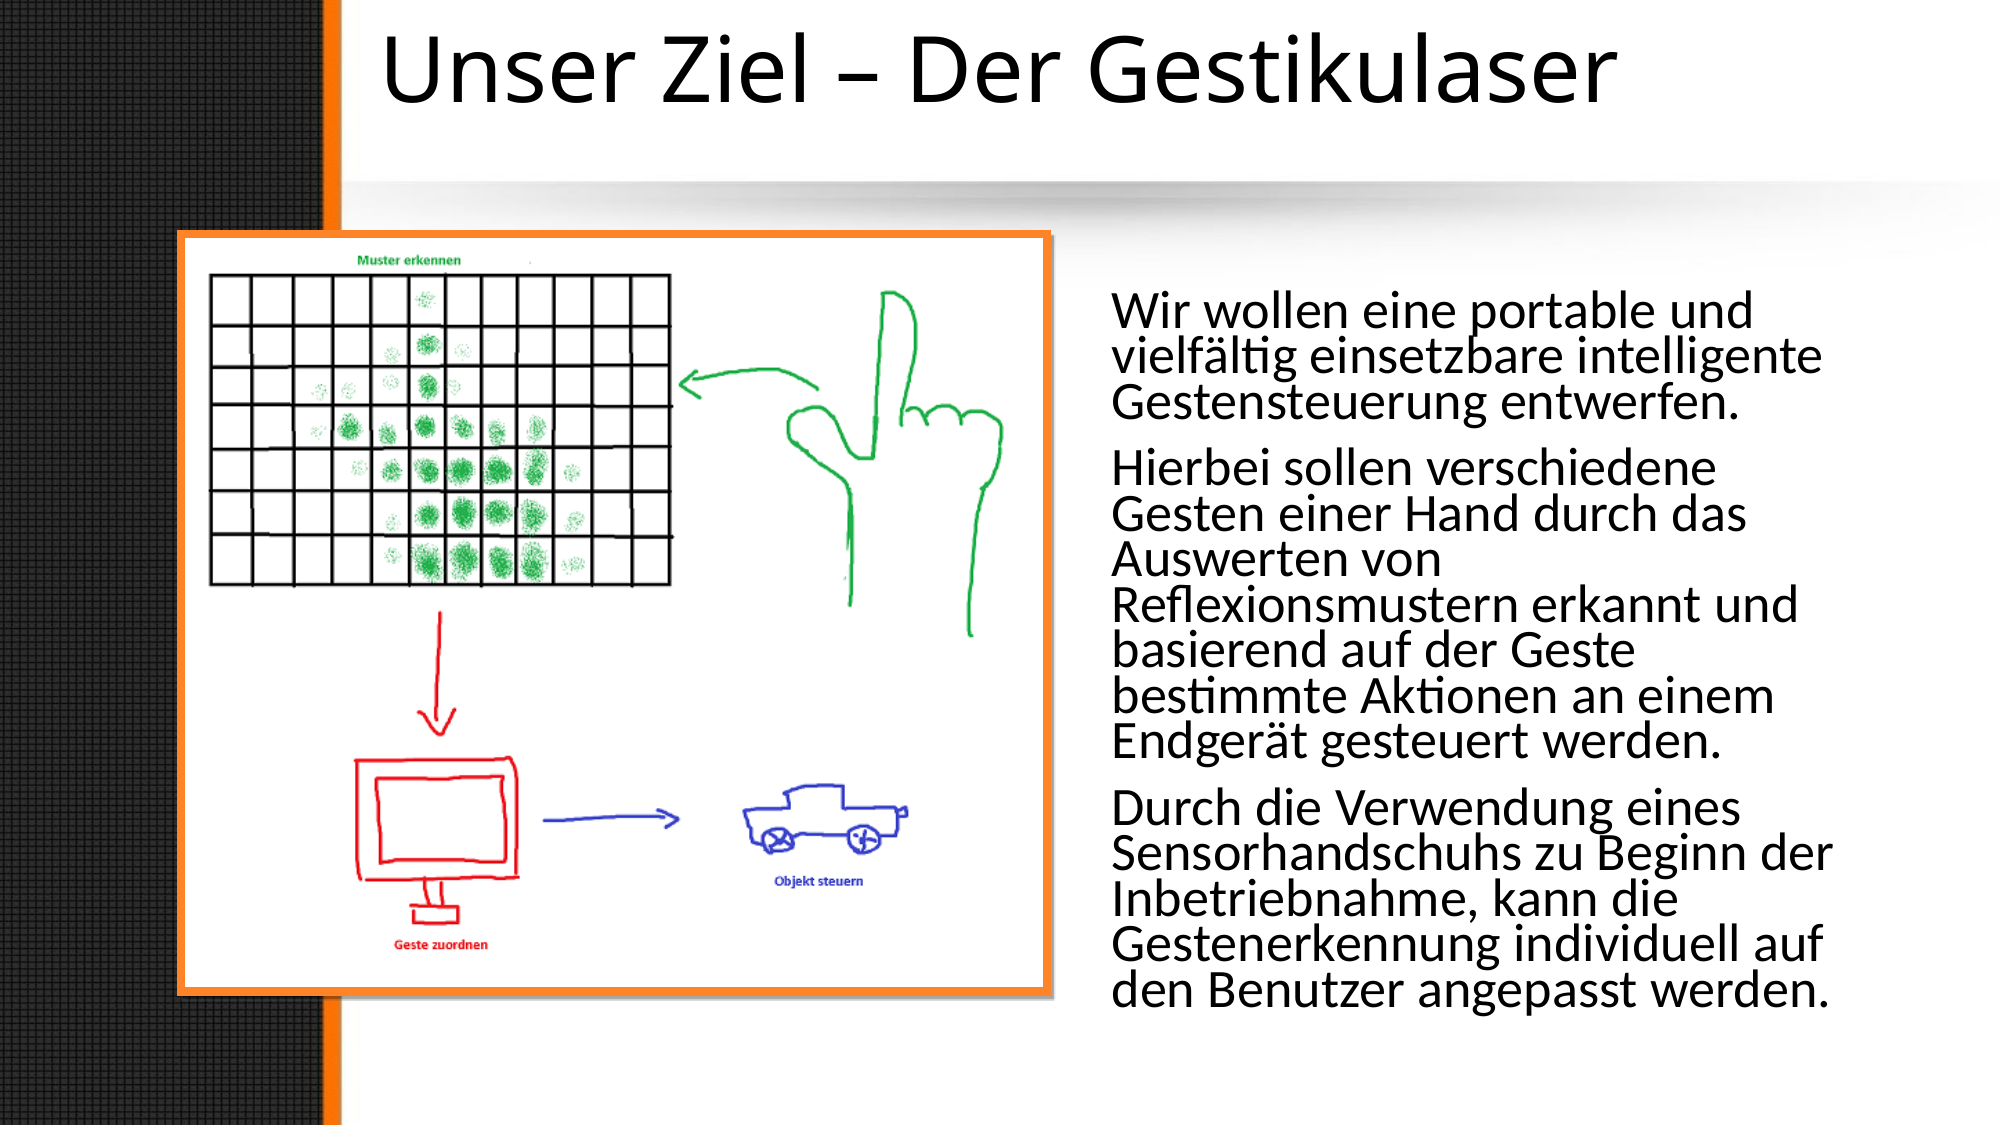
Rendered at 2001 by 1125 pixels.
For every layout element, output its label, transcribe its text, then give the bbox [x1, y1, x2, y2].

title Unser Ziel – Der Gestikulaser [364, 0, 2000, 182]
picture [184, 238, 1044, 988]
list Wir wollen eine portable und vielfältig einsetzbare intelligente Gestensteuerung entwerfen. Hierbei sollen verschiedene Gesten einer Hand durch das Auswerten von Reflexionsmustern erkannt und basierend auf der Geste bestimmte Aktionen an einem Endgerät gesteuert werden. Durch die Verwendung eines Sensorhandschuhs zu Beginn der Inbetriebnahme, kann die Gestenerkennung individuell auf den Benutzer angepasst werden. [1096, 198, 1863, 1057]
